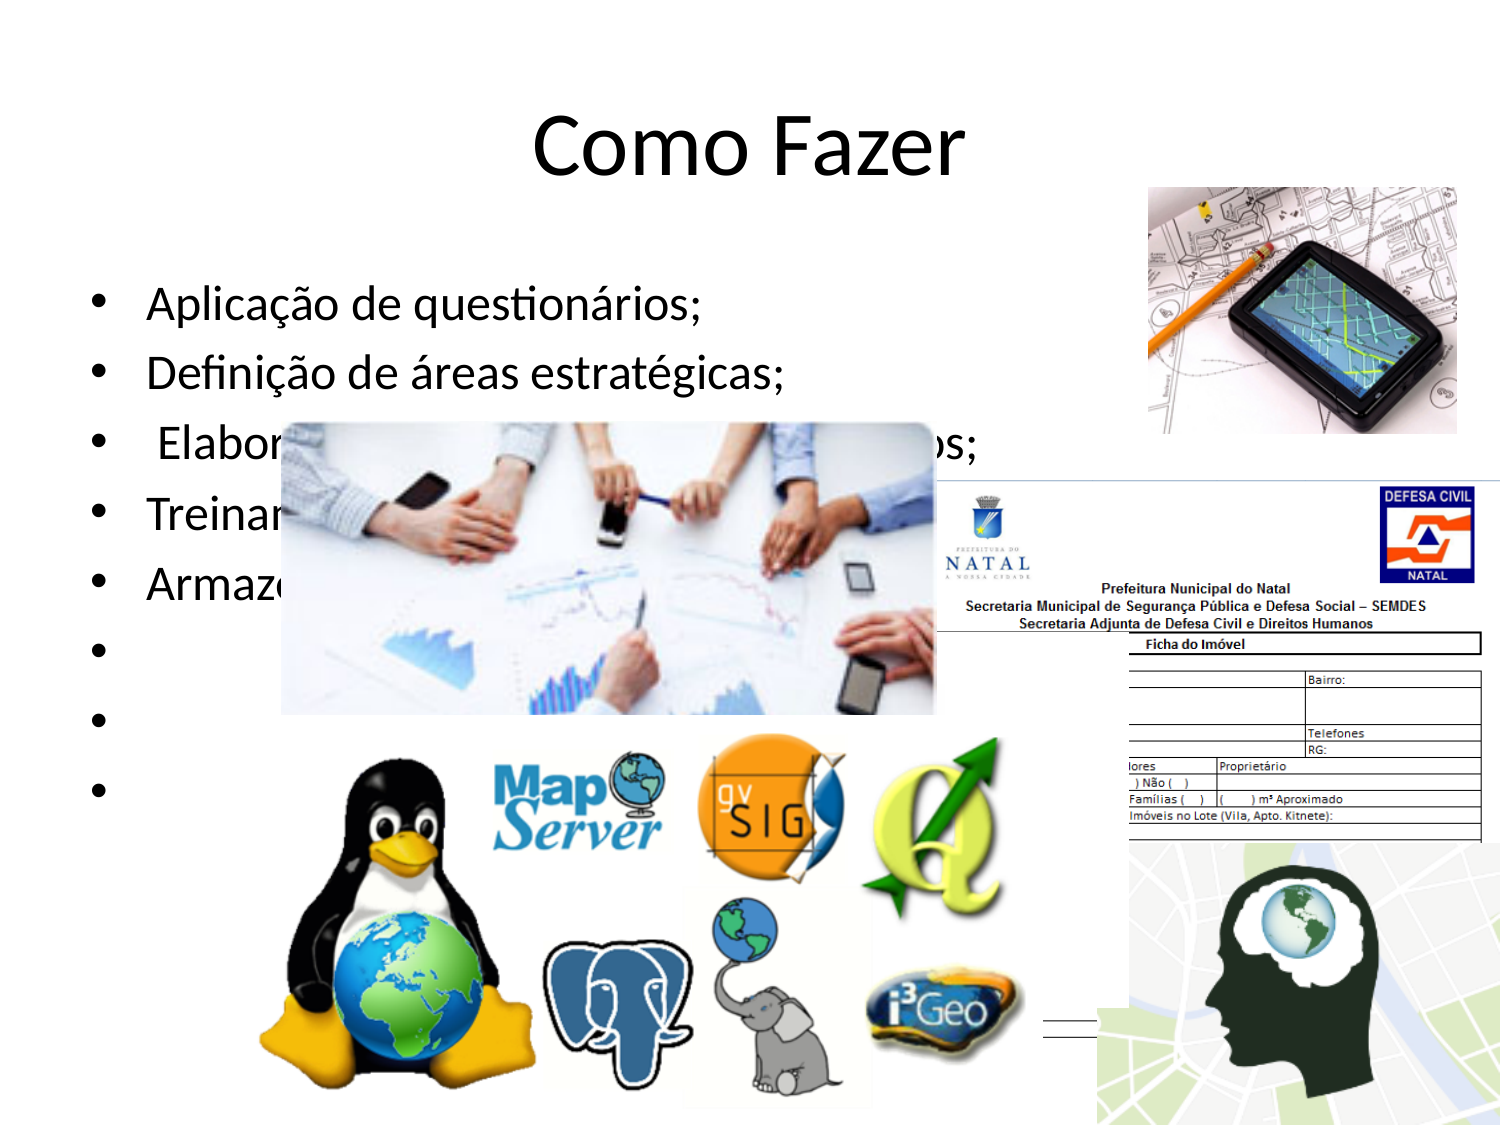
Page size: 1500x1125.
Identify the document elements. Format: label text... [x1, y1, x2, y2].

list Aplicação de questionários; Definição de áreas estratégicas; Elaboração de fichas de coleta de dados; Treinamento do corpo técnico; Armazenamento em bancos de dados; Treinamento em programas de geoprocessamento; Definição do Sistema de Informação Geográfica Municipal; Criar uma cultura de SIG na gestão municipal [75, 262, 1425, 1005]
picture [1148, 187, 1457, 434]
title Como Fazer [75, 45, 1425, 233]
picture [140, 421, 1500, 1125]
